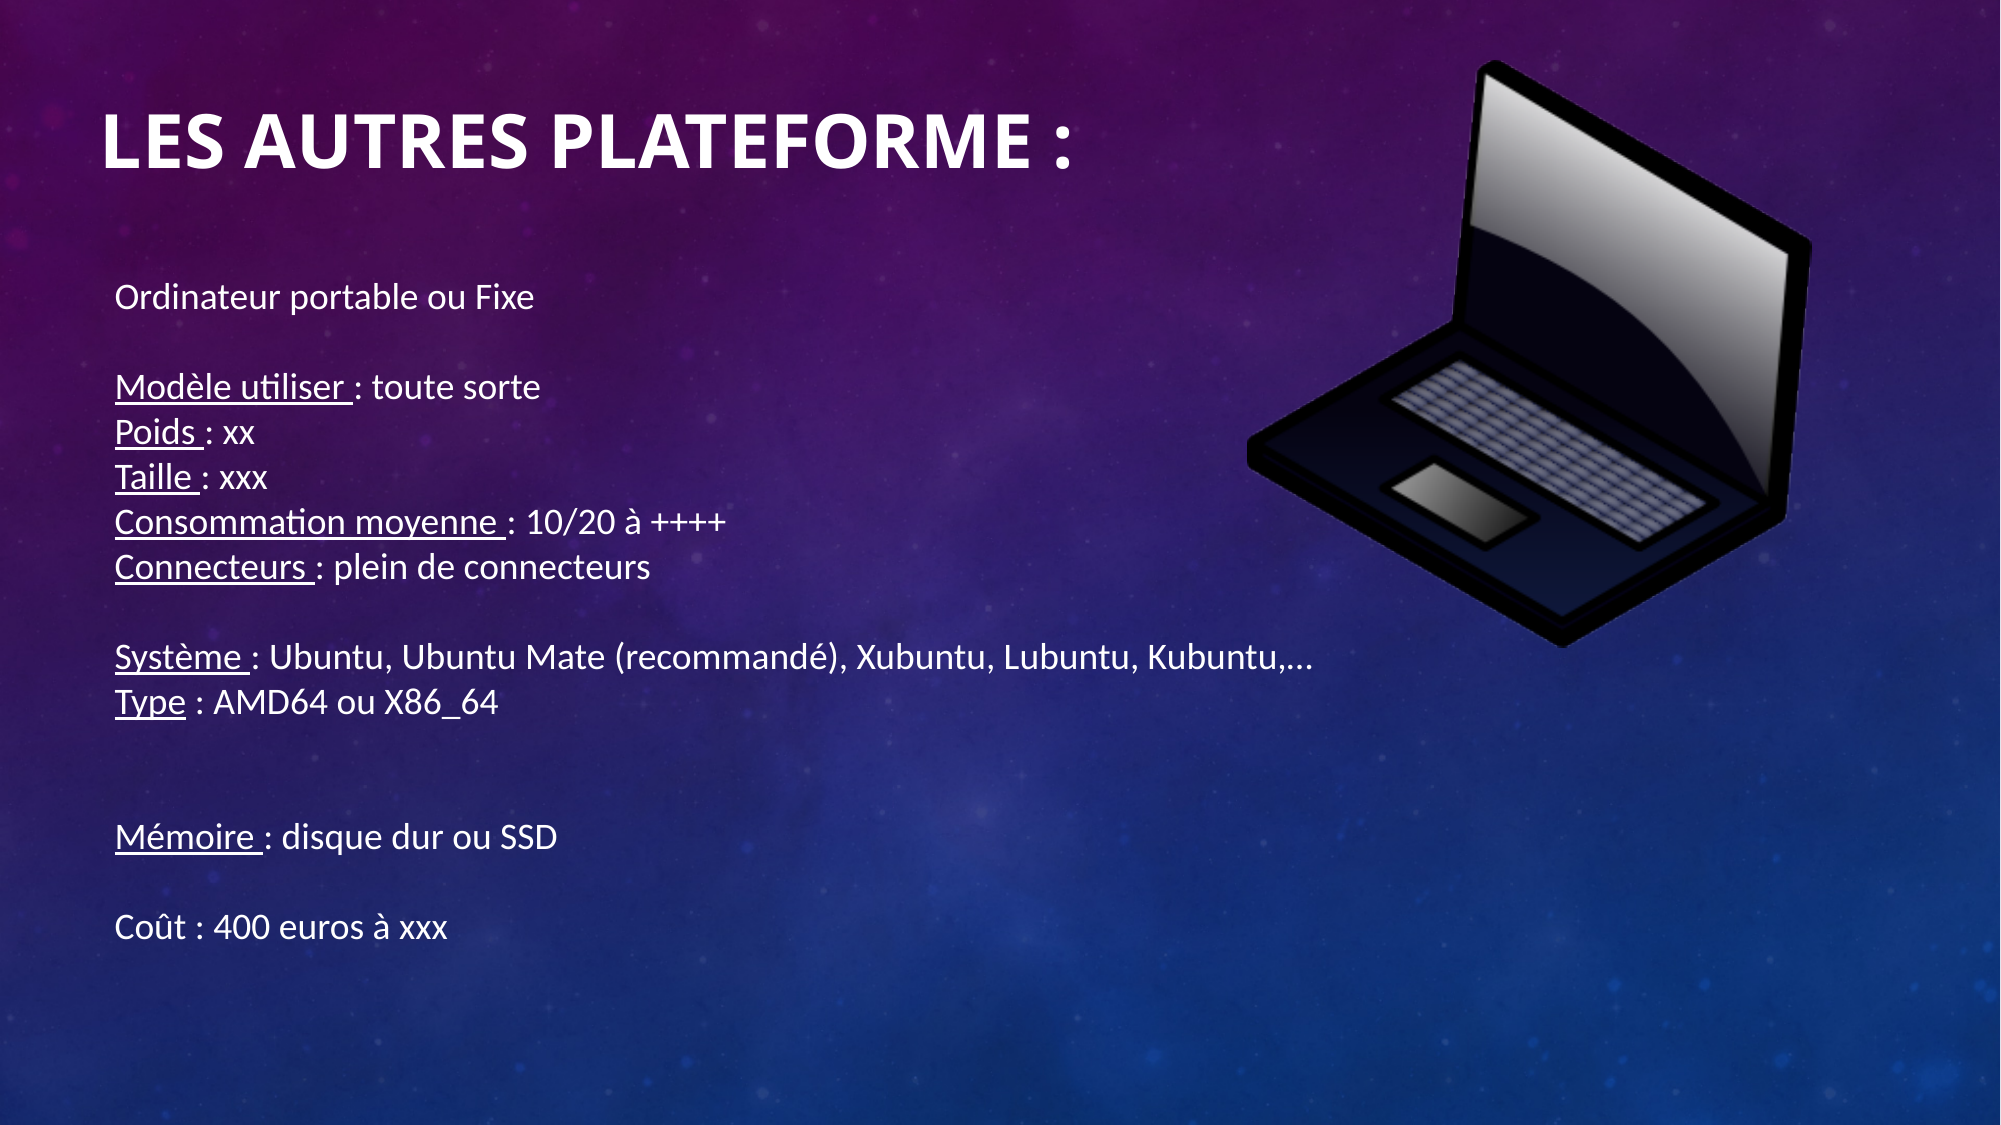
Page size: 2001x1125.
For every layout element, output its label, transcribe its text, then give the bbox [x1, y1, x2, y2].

title Les Autres plateforme : [99, 44, 1900, 232]
picture [0, 0, 2001, 1125]
text_box Ordinateur portable ou Fixe Modèle utiliser : toute sorte Poids : xx Taille : xxx Consommation moyenne : 10/20 à ++++ Connecteurs : plein de connecteurs Système : Ubuntu, Ubuntu Mate (recommandé), Xubuntu, Lubuntu, Kubuntu,… Type : AMD64 ou X86_64 Mémoire : disque dur ou SSD Coût : 400 euros à xxx [99, 264, 1348, 1000]
